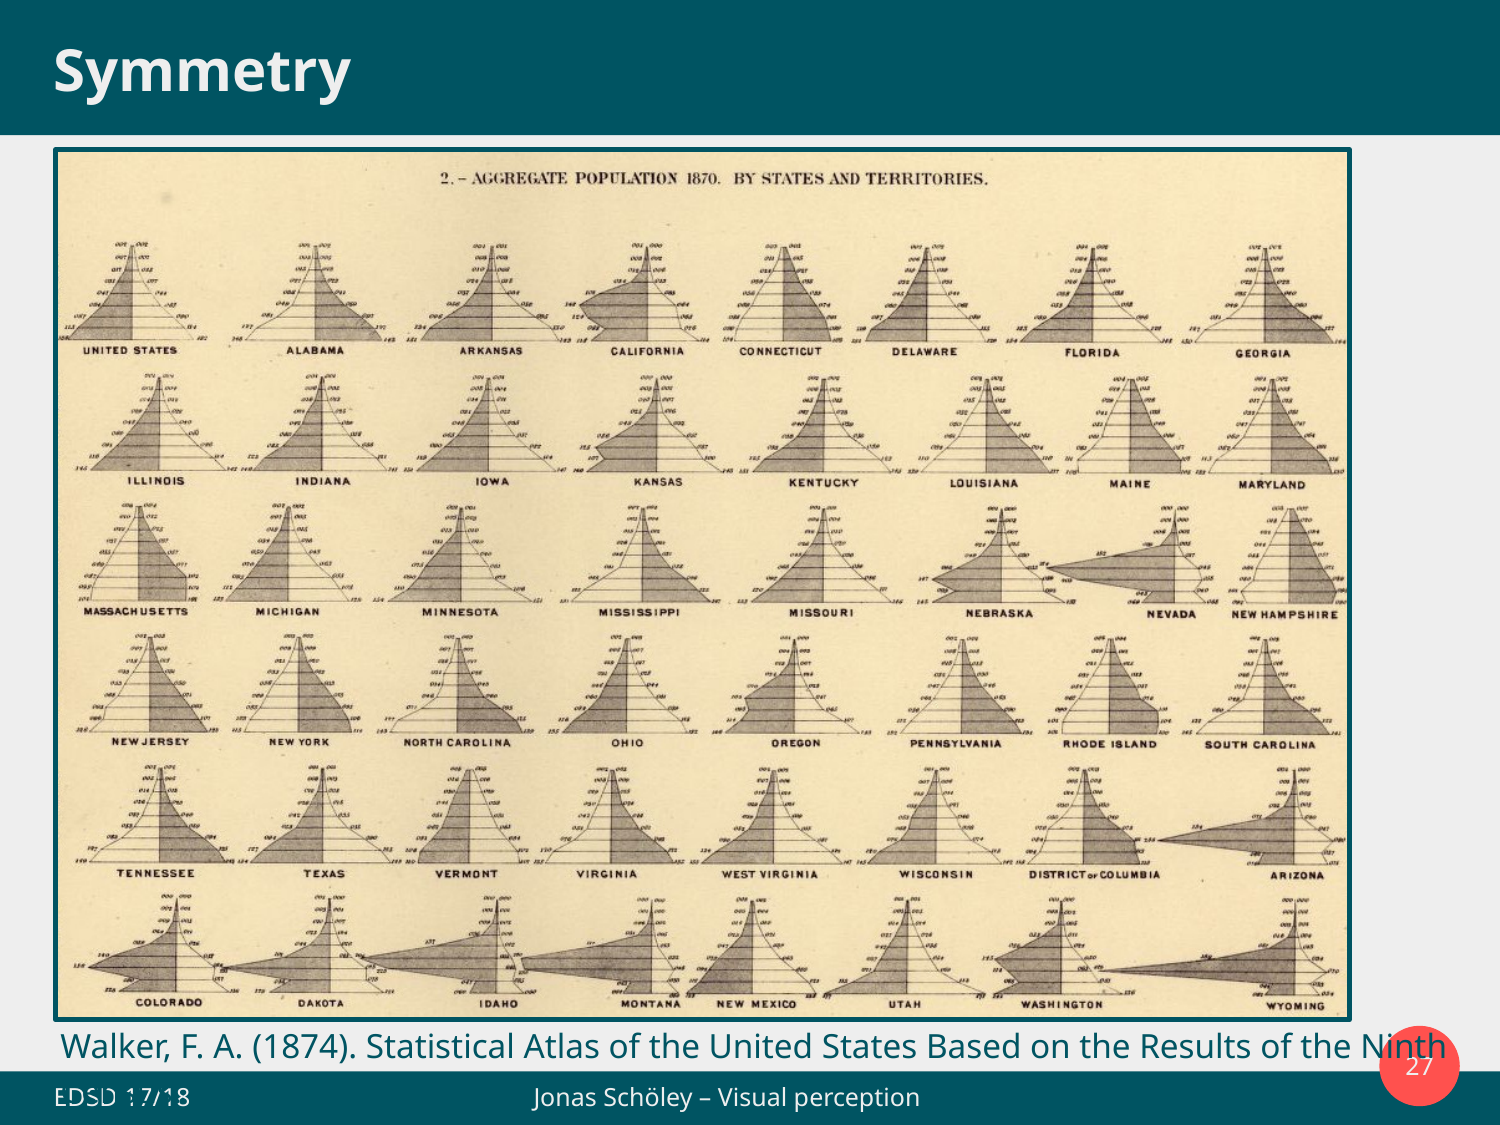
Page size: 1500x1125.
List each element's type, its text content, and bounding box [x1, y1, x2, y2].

title Symmetry [53, 0, 1447, 141]
text_box Walker, F. A. (1874). Statistical Atlas of the United States Based on the Results of the Ninth Census. [45, 1015, 1500, 1075]
picture [57, 151, 1348, 1015]
